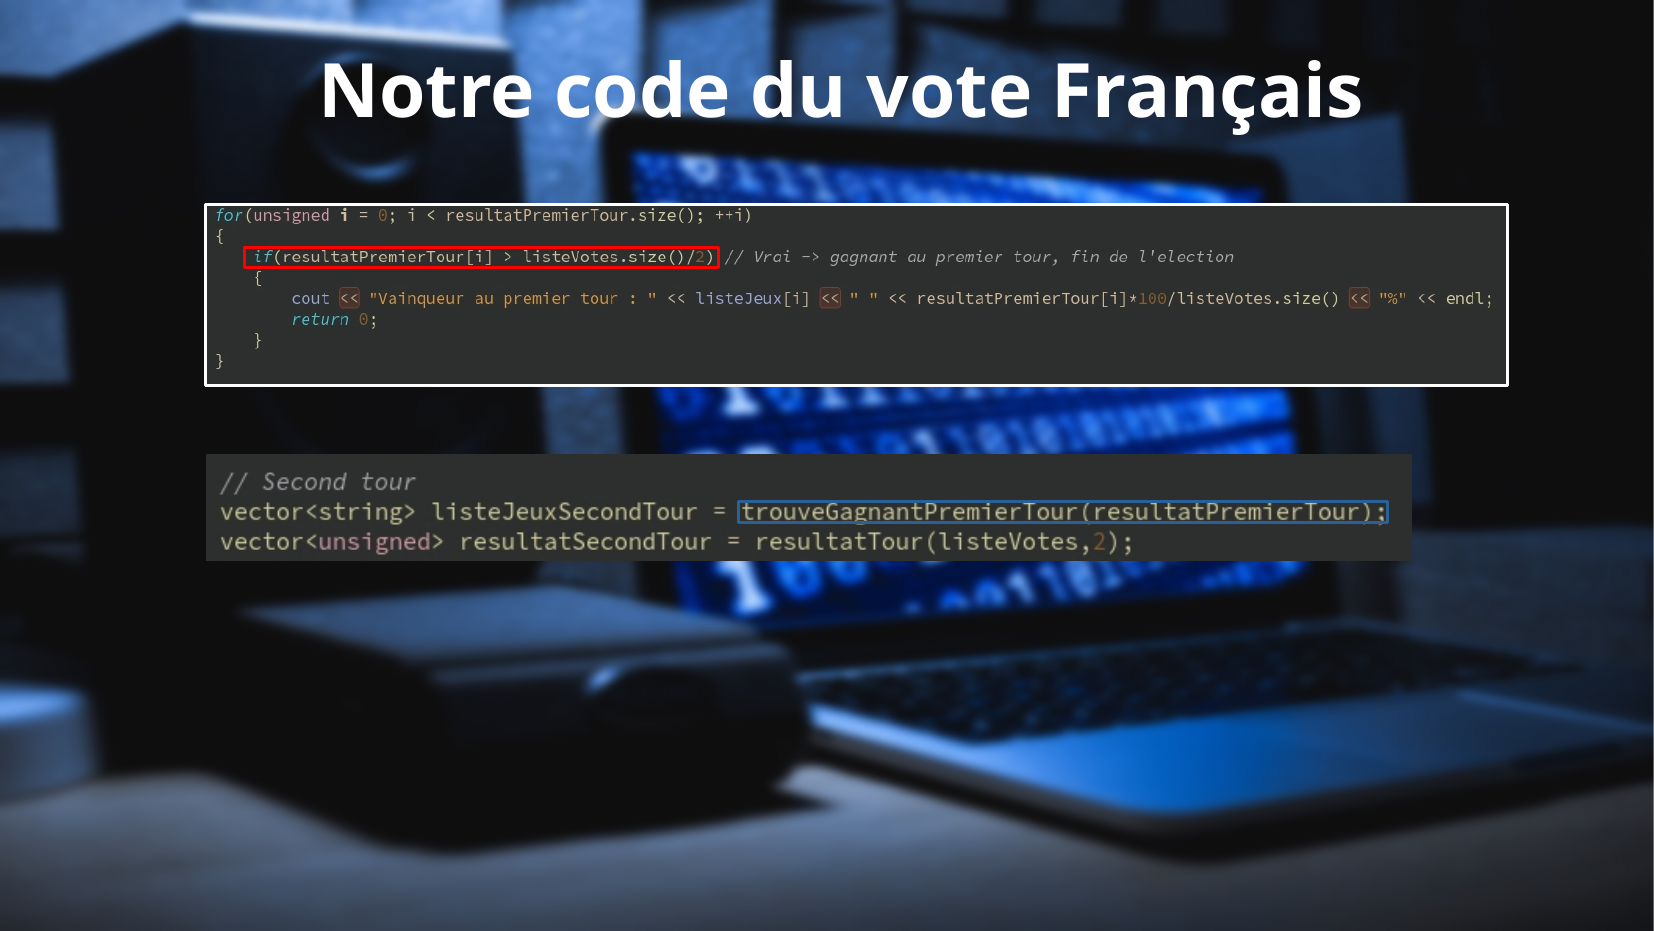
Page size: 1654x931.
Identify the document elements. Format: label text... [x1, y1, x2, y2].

title Notre code du vote Français [236, 0, 1447, 180]
picture [0, 0, 1654, 931]
